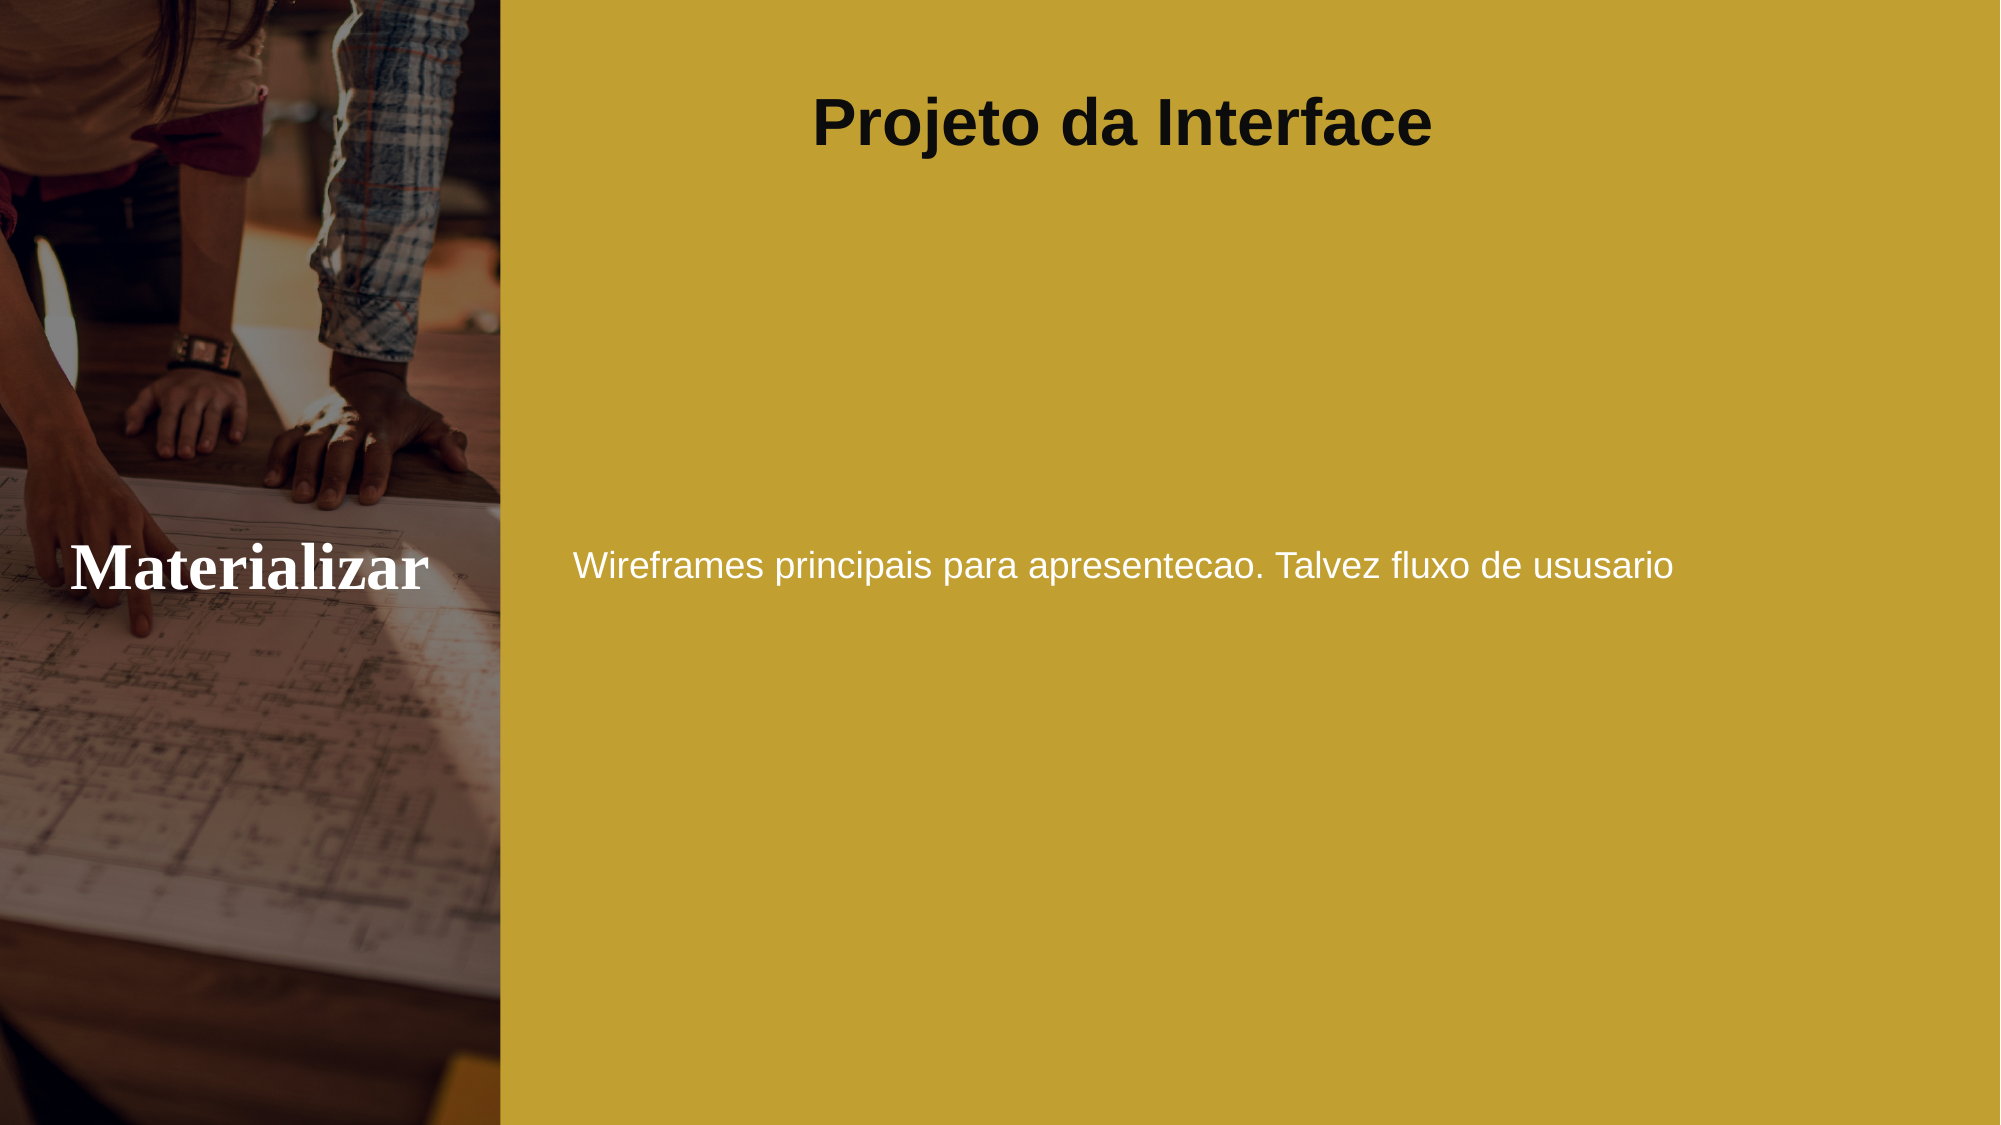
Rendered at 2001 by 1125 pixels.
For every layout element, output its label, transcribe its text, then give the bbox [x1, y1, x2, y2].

text_box Projeto da Interface [732, 71, 1515, 167]
picture [0, 0, 501, 1125]
text_box Wireframes principais para apresentecao. Talvez fluxo de ususario [501, 0, 1788, 1125]
text_box Materializar [41, 515, 460, 611]
